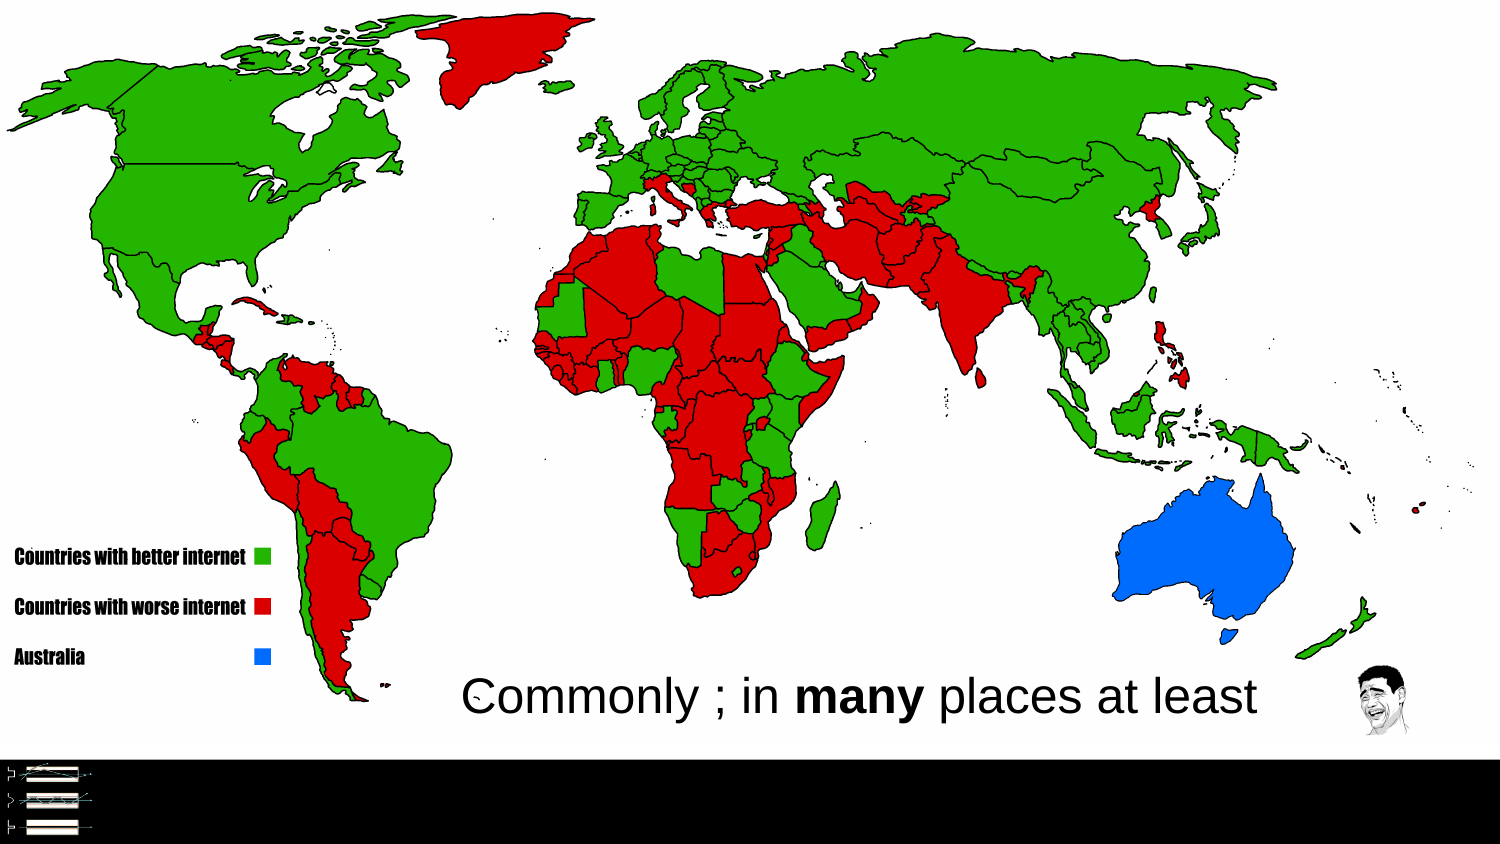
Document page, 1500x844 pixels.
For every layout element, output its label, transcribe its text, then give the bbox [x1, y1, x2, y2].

title Commonly ; in many places at least [460, 625, 1288, 767]
picture [5, 761, 95, 837]
picture [0, 0, 1500, 745]
